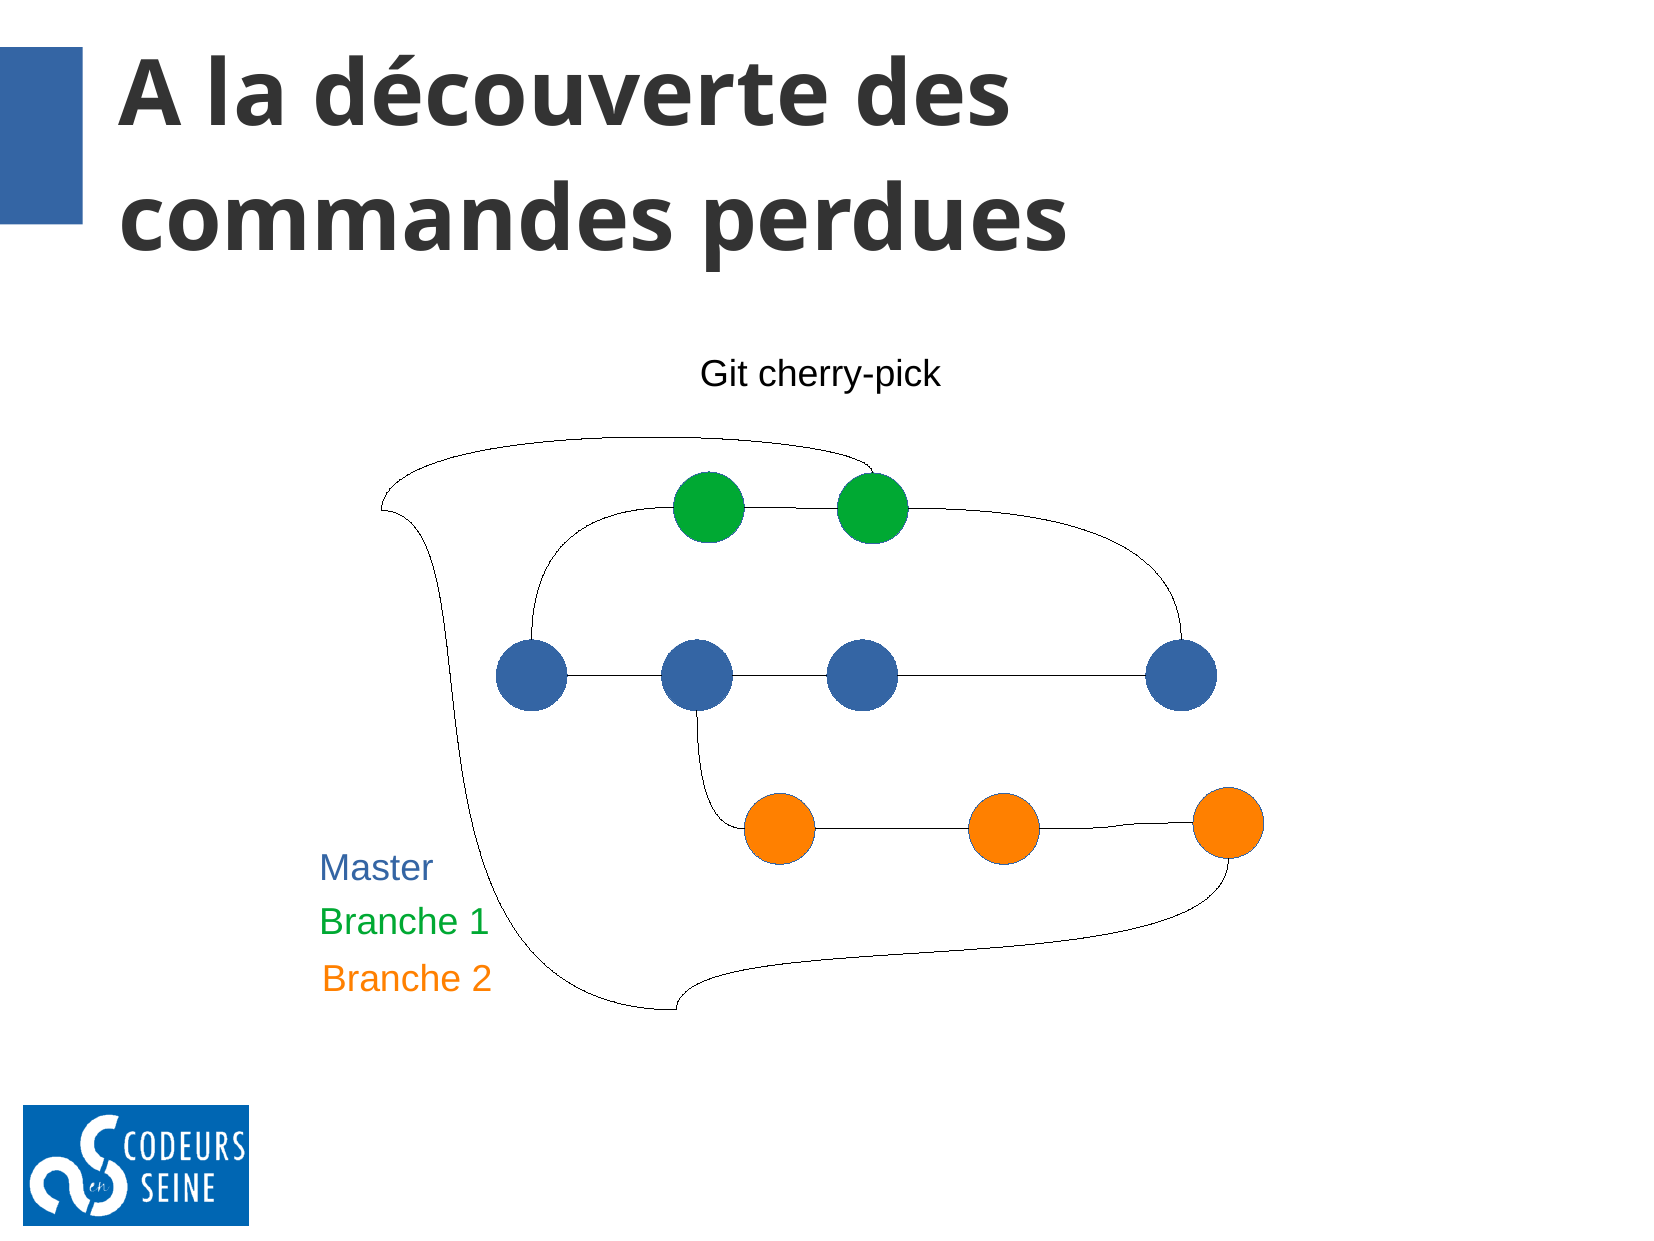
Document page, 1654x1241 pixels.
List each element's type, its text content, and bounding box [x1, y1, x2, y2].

text_box [673, 471, 745, 543]
text_box Branche 2 [307, 949, 508, 1007]
text_box [826, 639, 898, 711]
text_box [837, 472, 909, 544]
text_box [1192, 787, 1264, 859]
picture [23, 1105, 249, 1226]
text_box [968, 793, 1040, 865]
text_box [661, 639, 733, 711]
text_box [1145, 639, 1217, 711]
text_box Branche 1 [304, 892, 505, 950]
text_box [496, 639, 568, 711]
text_box Master [304, 838, 449, 892]
text_box Git cherry-pick [685, 344, 957, 402]
title A la découverte des commandes perdues [118, 45, 1571, 260]
text_box [744, 793, 816, 865]
